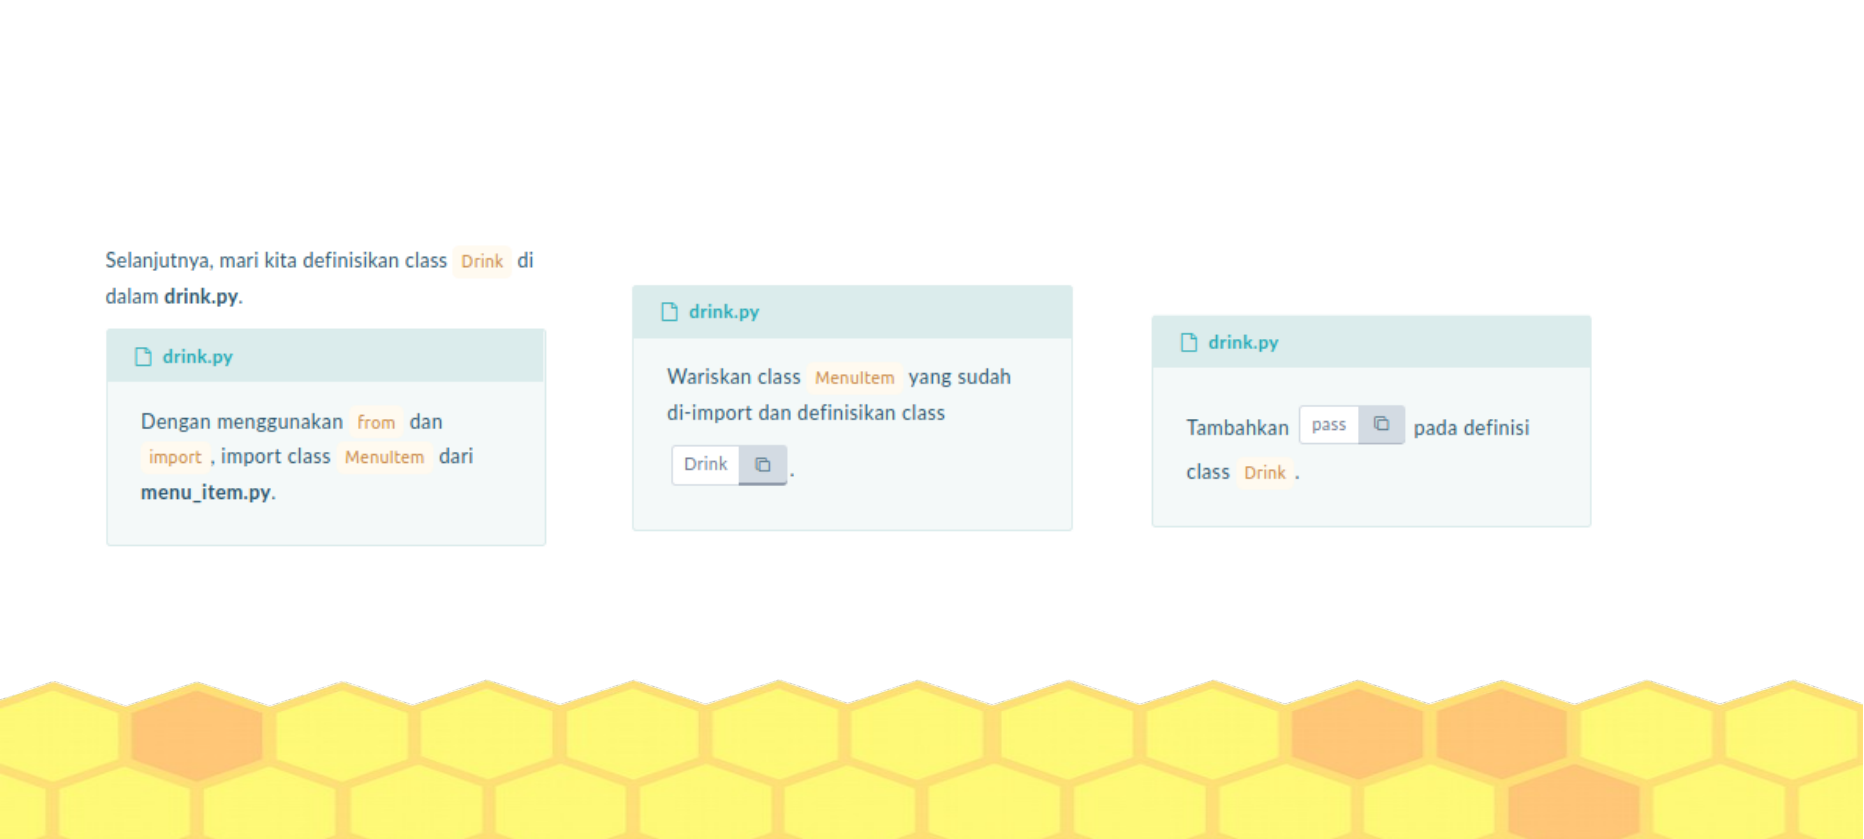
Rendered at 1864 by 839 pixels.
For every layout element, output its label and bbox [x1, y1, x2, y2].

picture [0, 677, 1863, 839]
picture [94, 238, 556, 571]
picture [623, 276, 1081, 544]
picture [1130, 302, 1606, 545]
